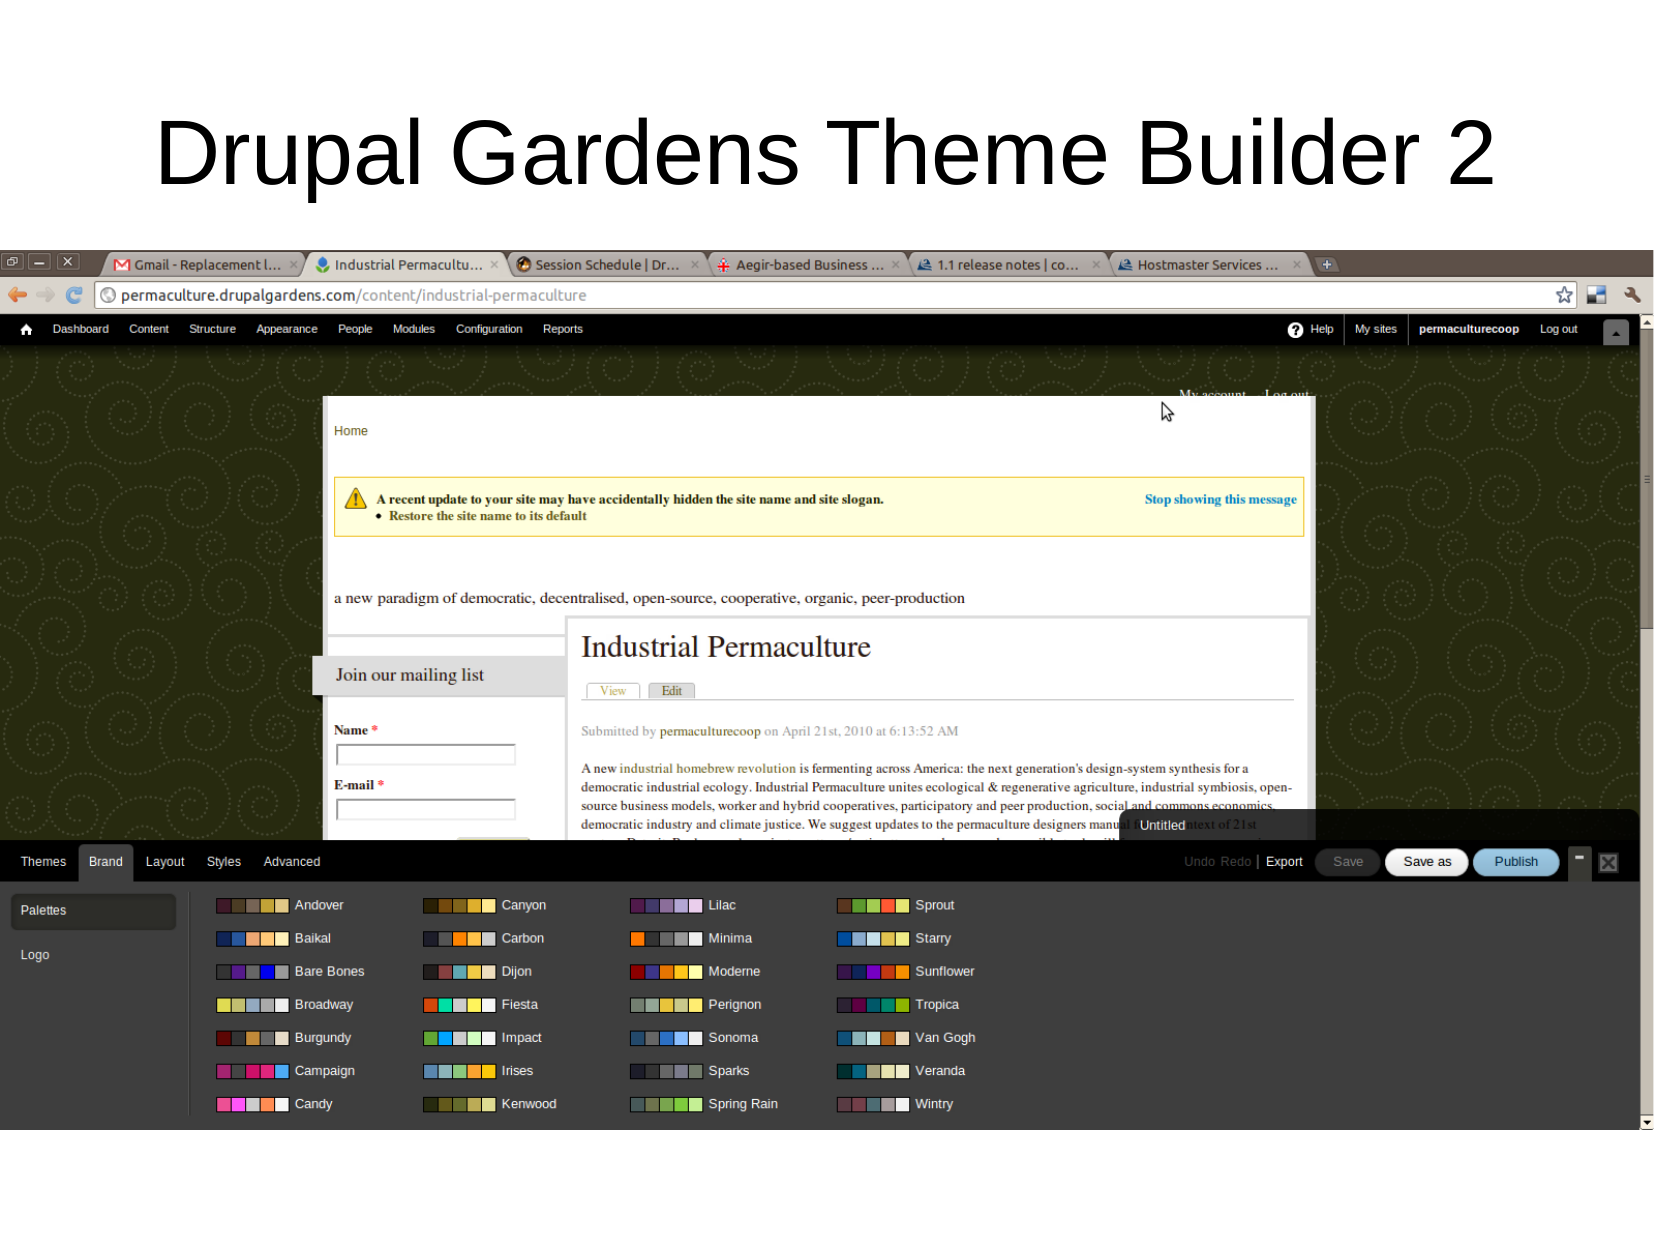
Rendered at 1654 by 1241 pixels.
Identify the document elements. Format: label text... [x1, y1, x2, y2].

title Drupal Gardens Theme Builder 2 [82, 56, 1571, 250]
picture [0, 250, 1654, 1130]
